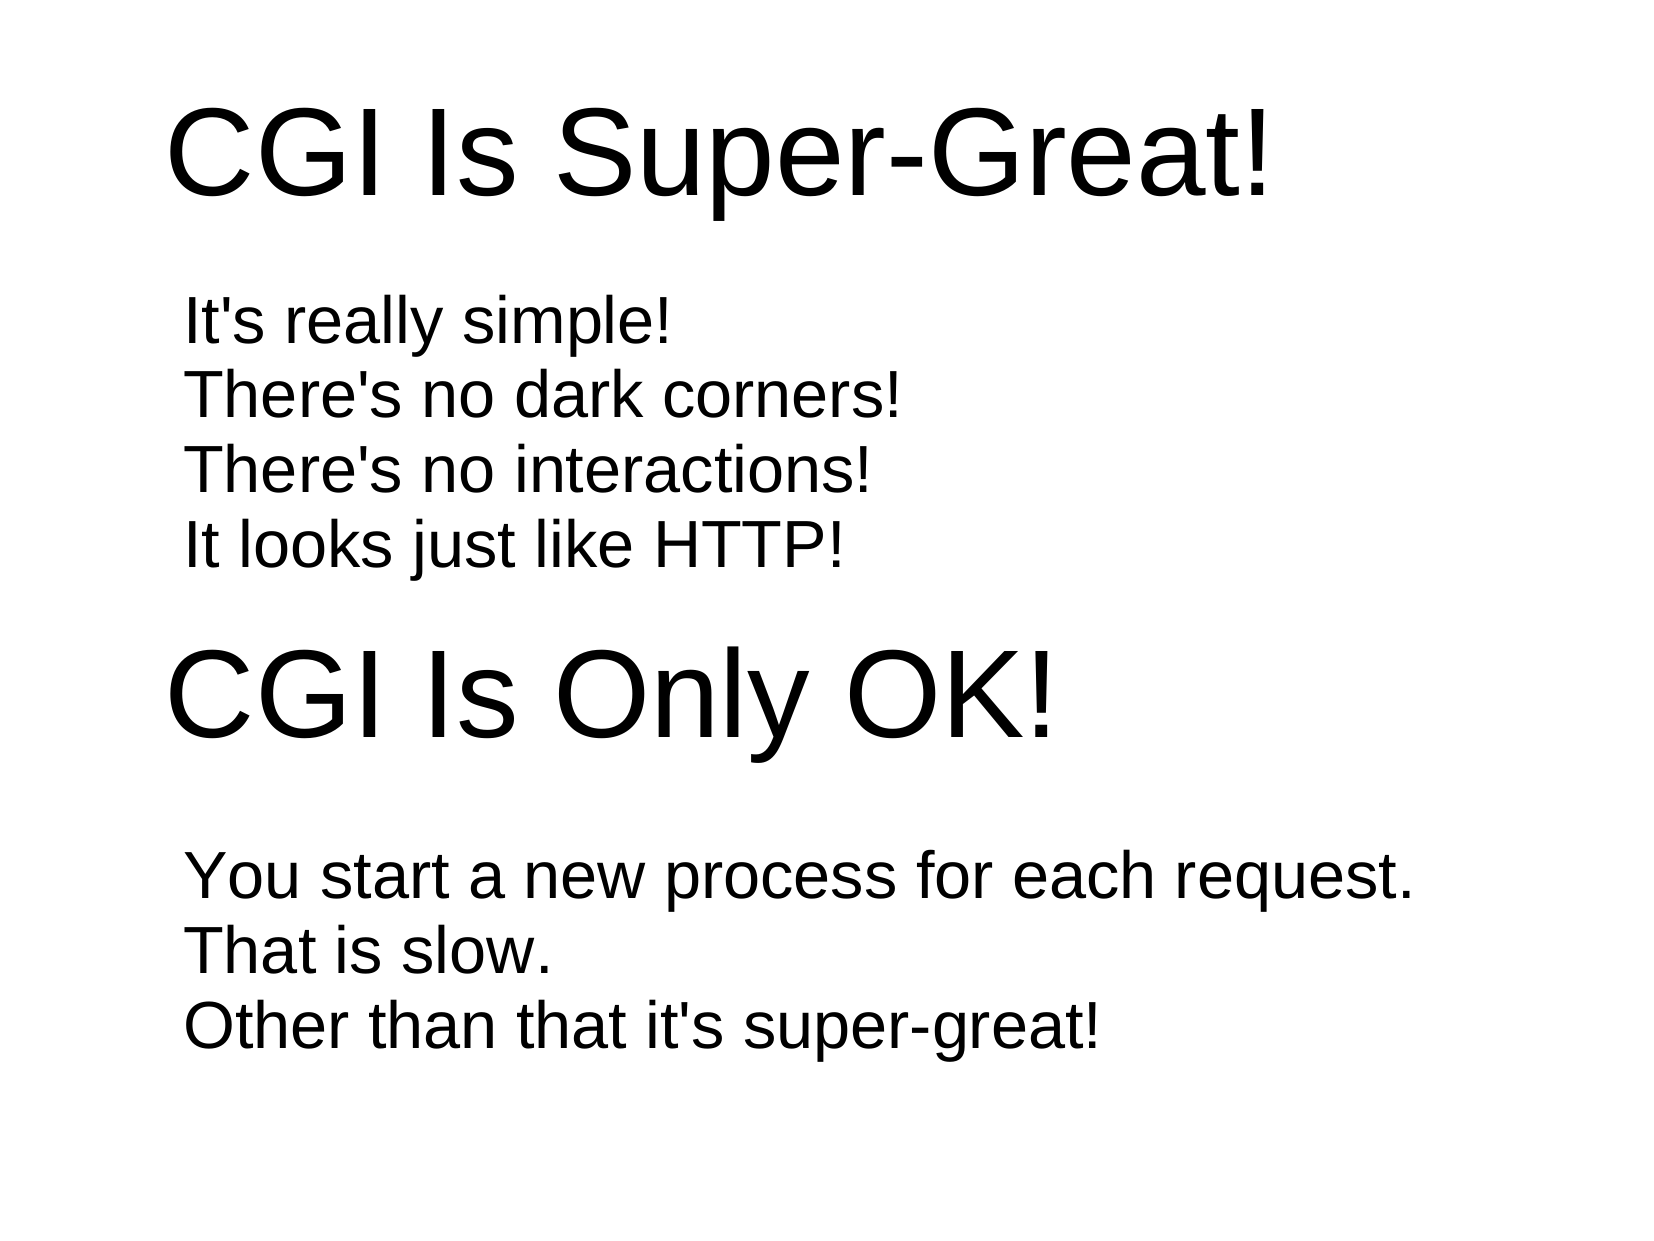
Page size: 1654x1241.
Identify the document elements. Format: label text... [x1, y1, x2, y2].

text_box CGI Is Super-Great! It's really simple! There's no dark corners! There's no interactions! It looks just like HTTP! CGI Is Only OK! You start a new process for each request. That is slow. Other than that it's super-great! [150, 75, 1538, 1071]
